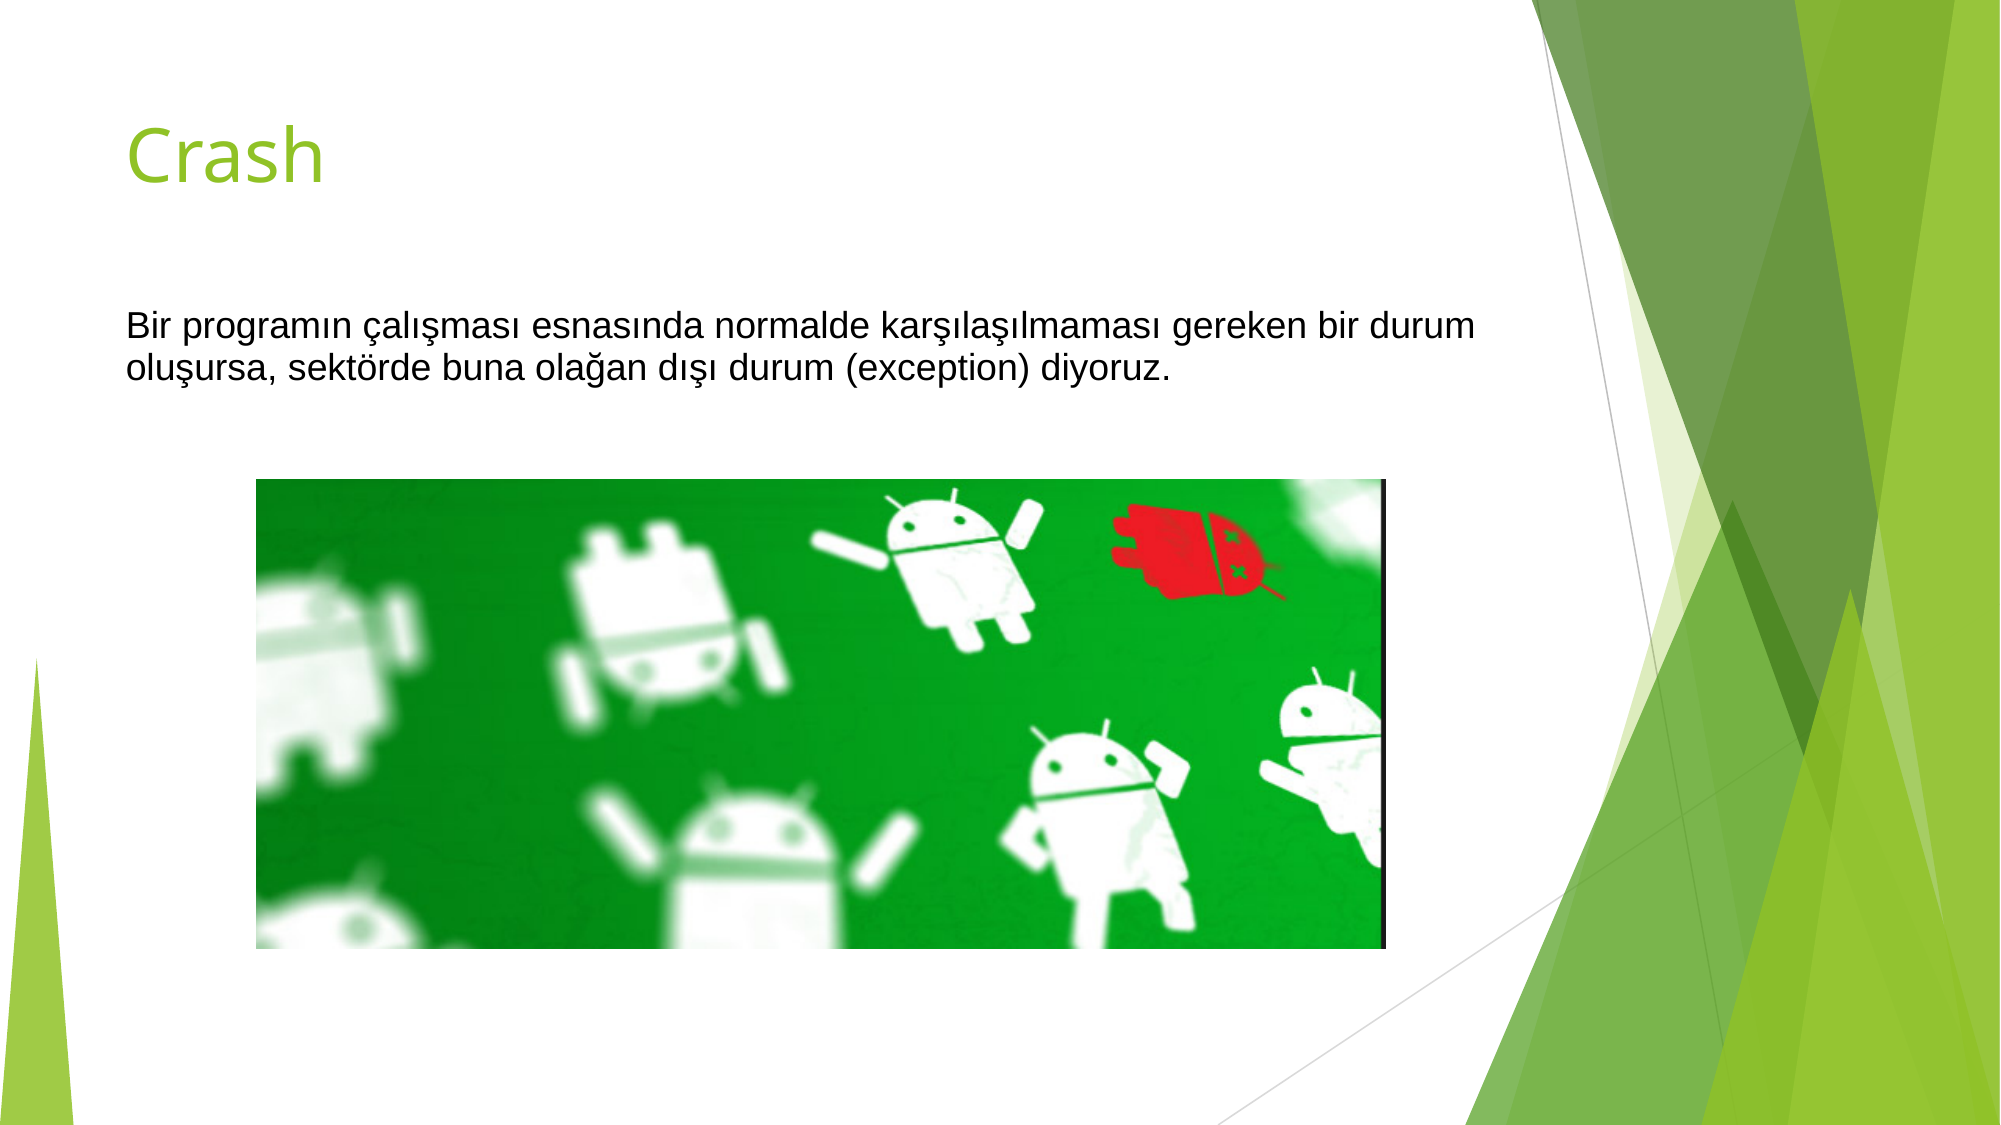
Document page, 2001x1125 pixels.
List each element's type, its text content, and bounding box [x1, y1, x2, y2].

title Crash [111, 99, 1522, 297]
picture [256, 479, 1386, 949]
text_box Bir programın çalışması esnasında normalde karşılaşılmaması gereken bir durum oluşursa, sektörde buna olağan dışı durum (exception) diyoruz. [111, 297, 1536, 439]
